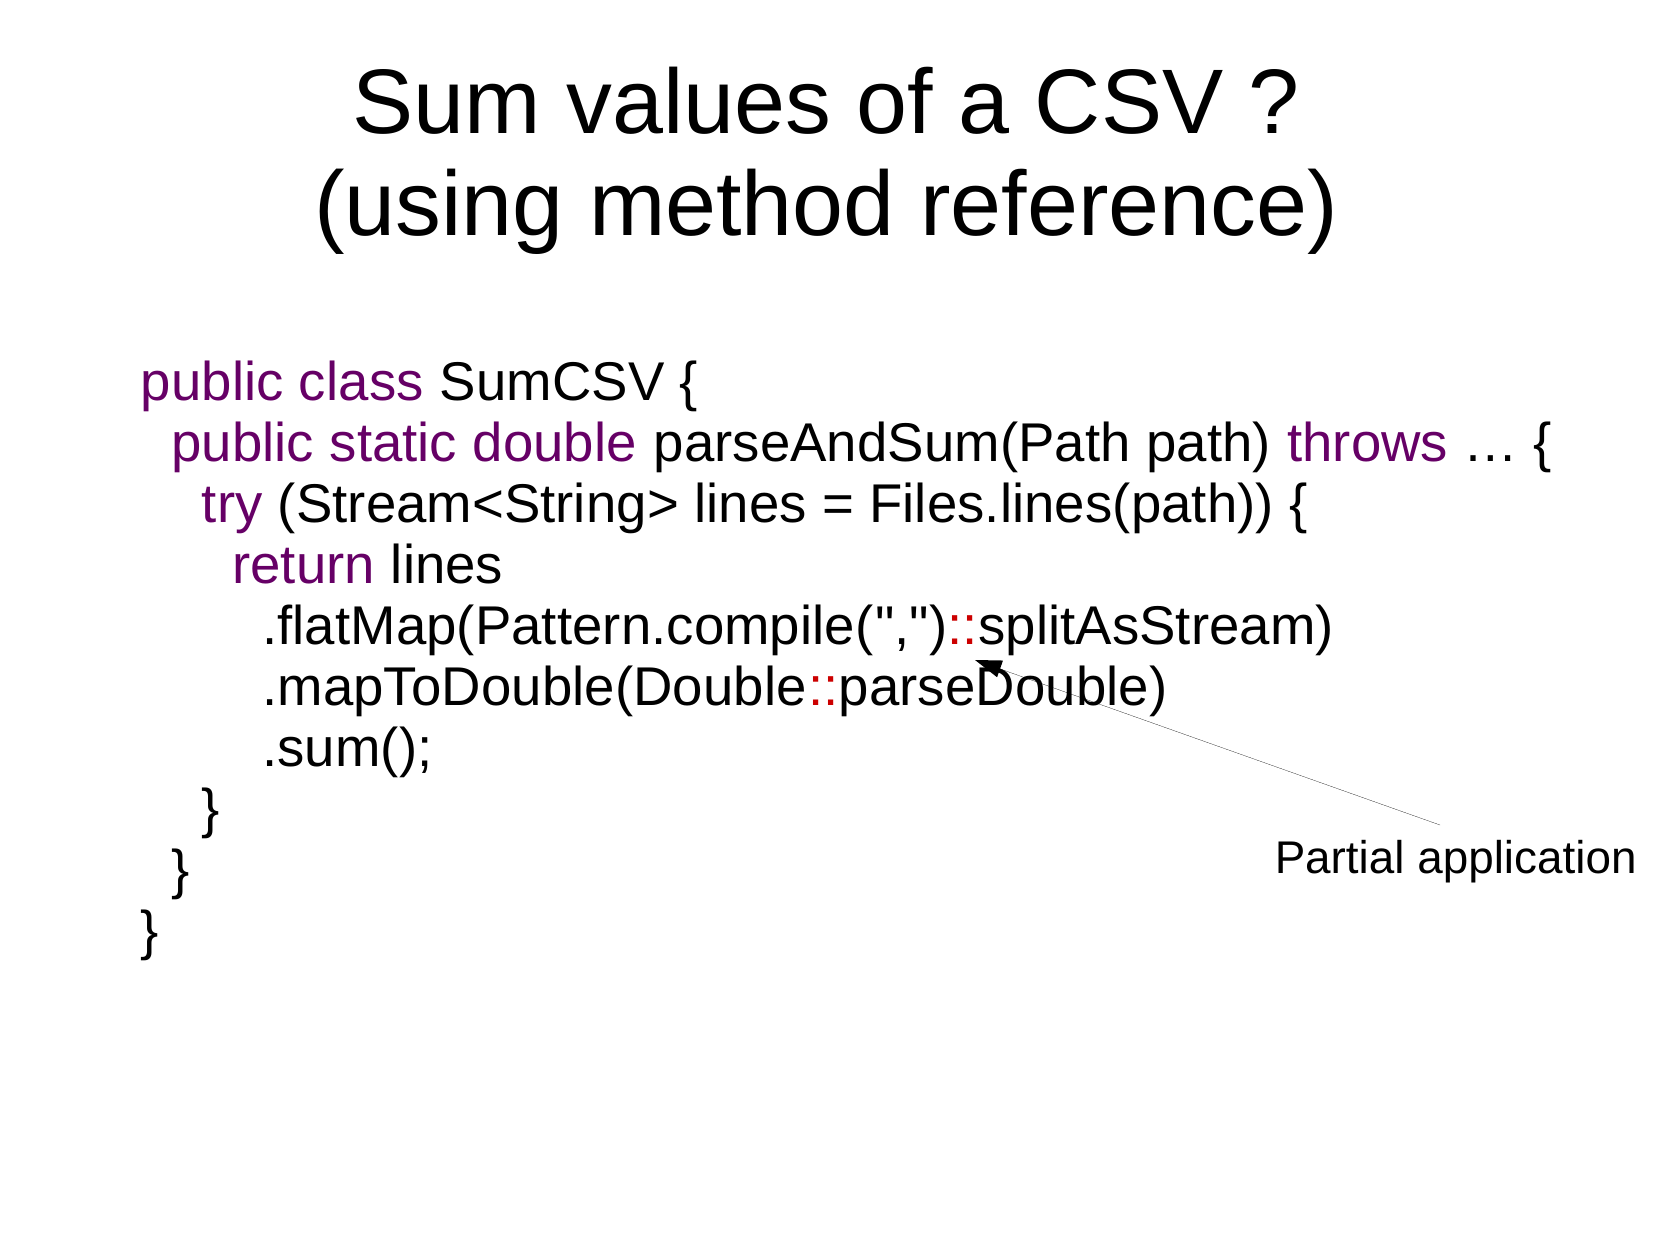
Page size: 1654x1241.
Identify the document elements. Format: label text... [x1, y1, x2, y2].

list public class SumCSV { public static double parseAndSum(Path path) throws … { try (Stream<String> lines = Files.lines(path)) { return lines .flatMap(Pattern.compile(",")::splitAsStream) .mapToDouble(Double::parseDouble) .sum(); } } } [82, 290, 1571, 1141]
title Sum values of a CSV ? (using method reference) [82, 49, 1571, 257]
text_box Partial application [1260, 825, 1652, 892]
